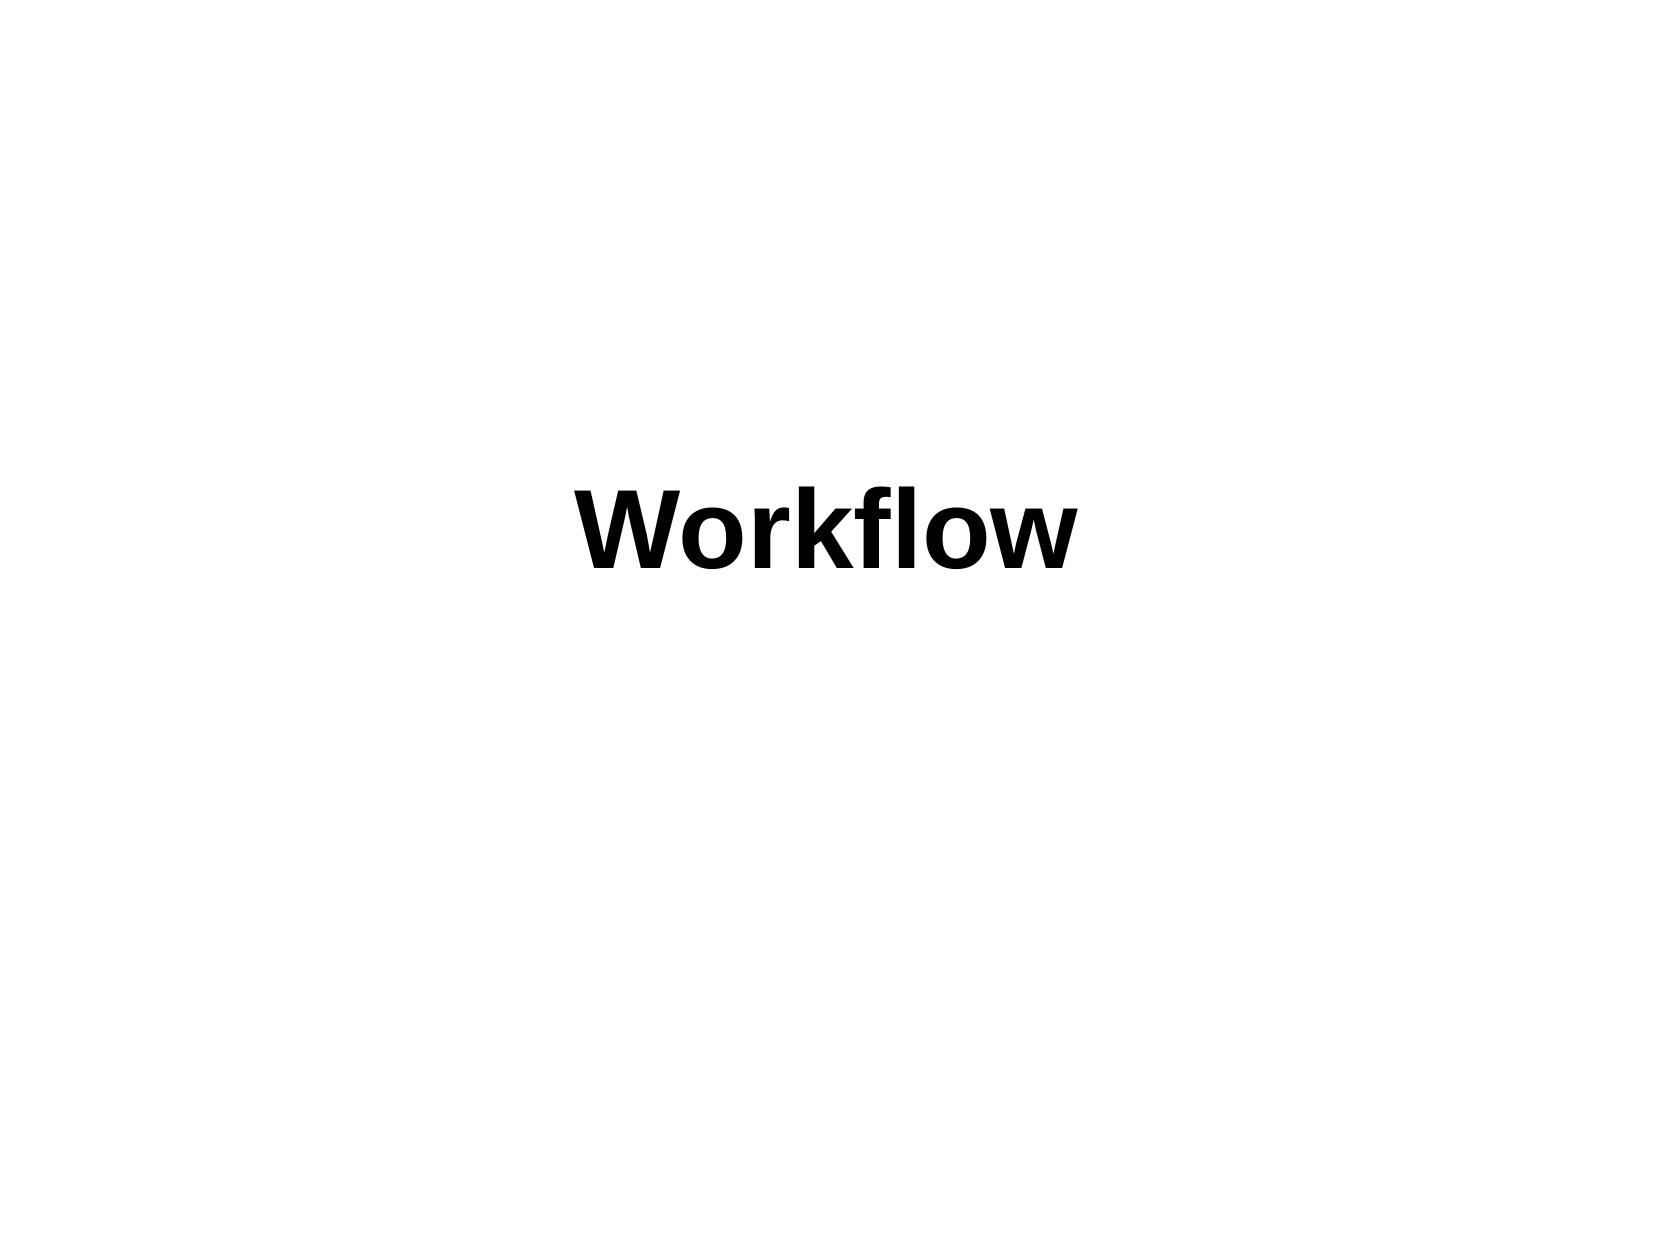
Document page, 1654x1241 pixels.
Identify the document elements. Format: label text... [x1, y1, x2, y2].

subtitle Workflow [82, 49, 1571, 1010]
